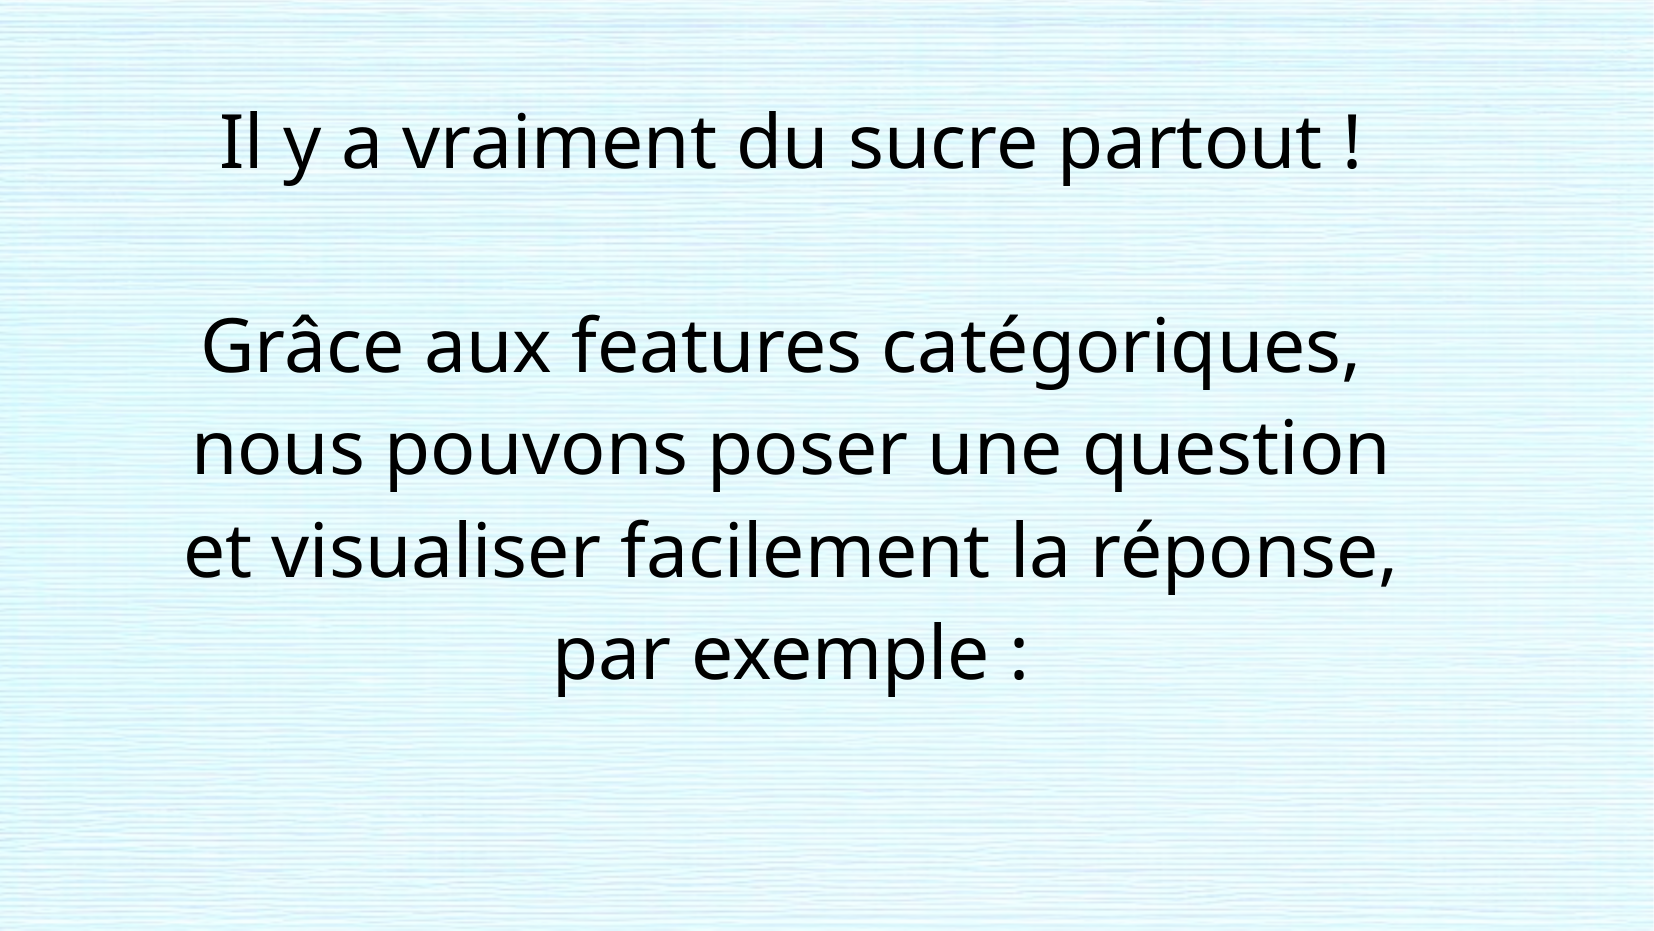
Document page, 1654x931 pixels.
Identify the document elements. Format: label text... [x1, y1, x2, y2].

title Il y a vraiment du sucre partout ! Grâce aux features catégoriques, nous pouvons poser une question et visualiser facilement la réponse, par exemple : [47, 169, 1536, 620]
